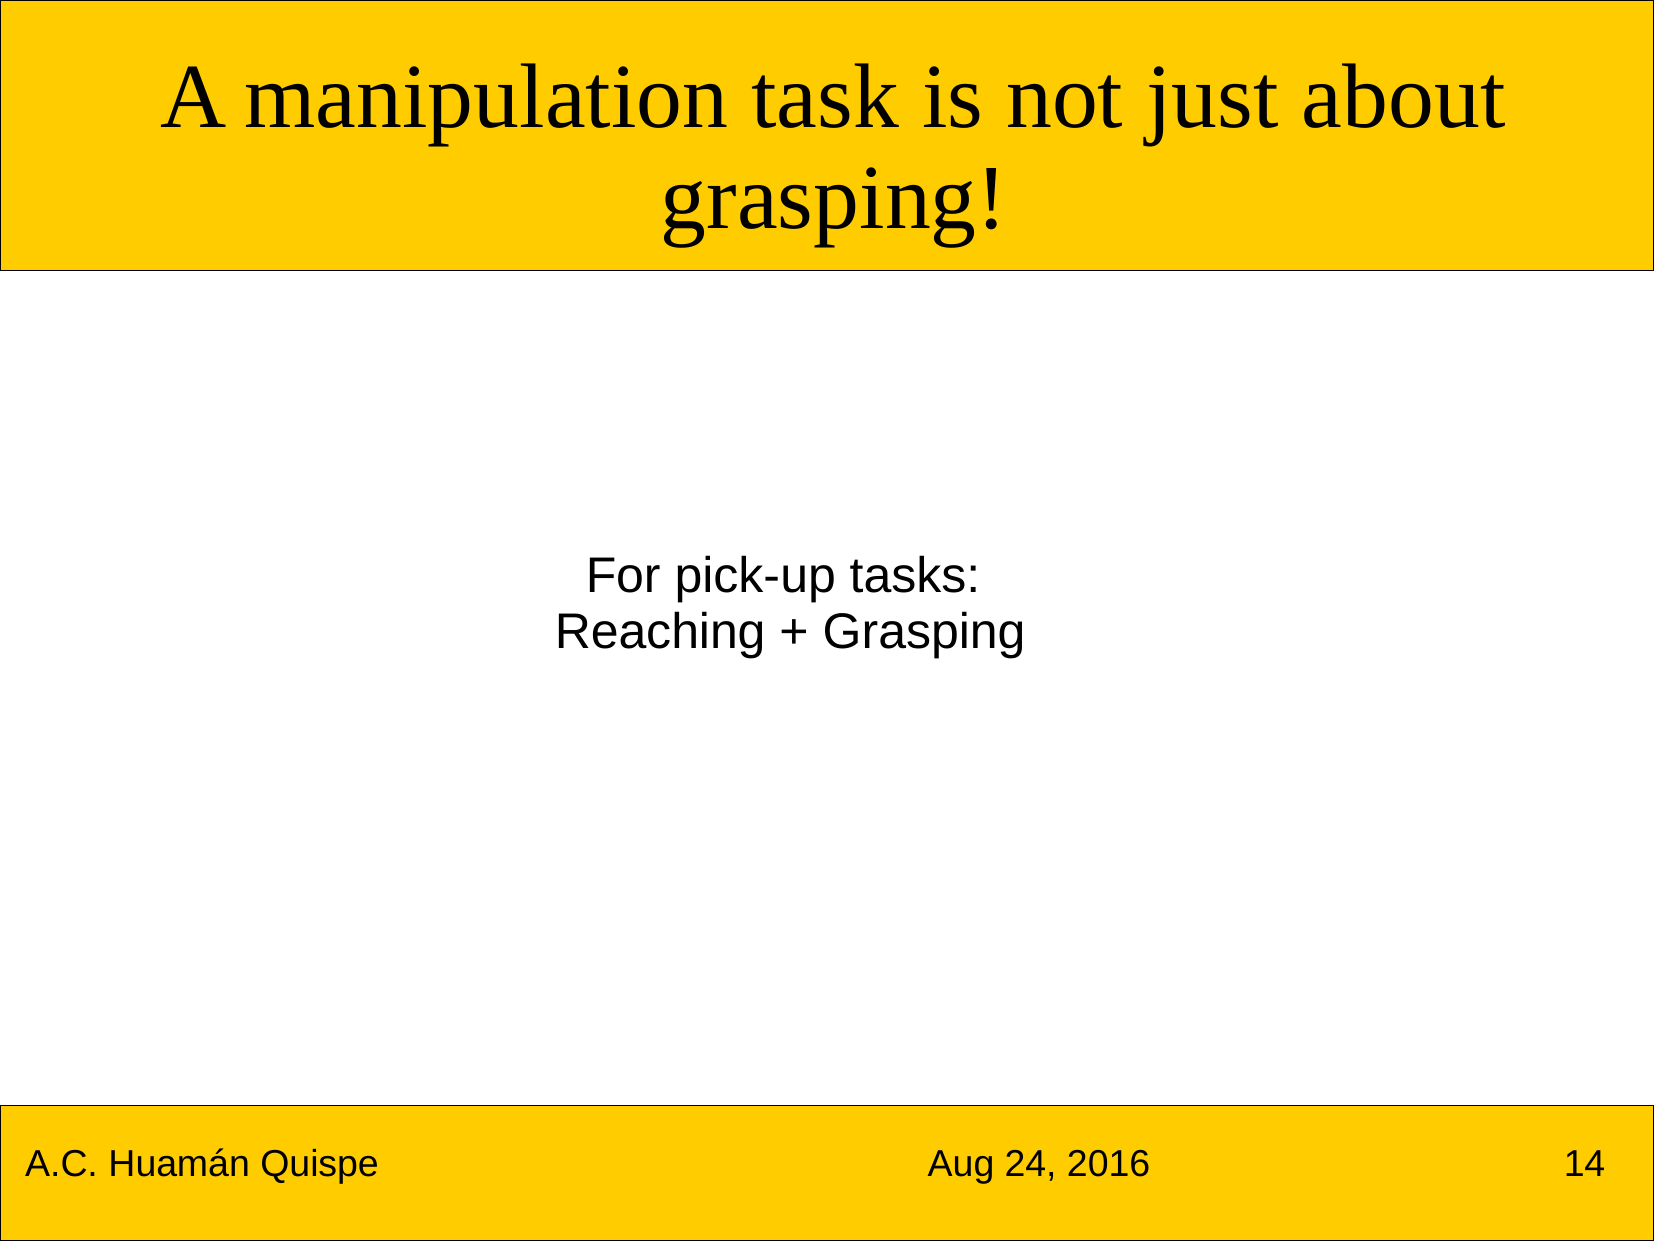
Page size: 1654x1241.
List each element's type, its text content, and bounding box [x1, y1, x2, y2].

text_box For pick-up tasks: Reaching + Grasping [540, 540, 1066, 757]
title A manipulation task is not just about grasping! [90, 43, 1579, 251]
